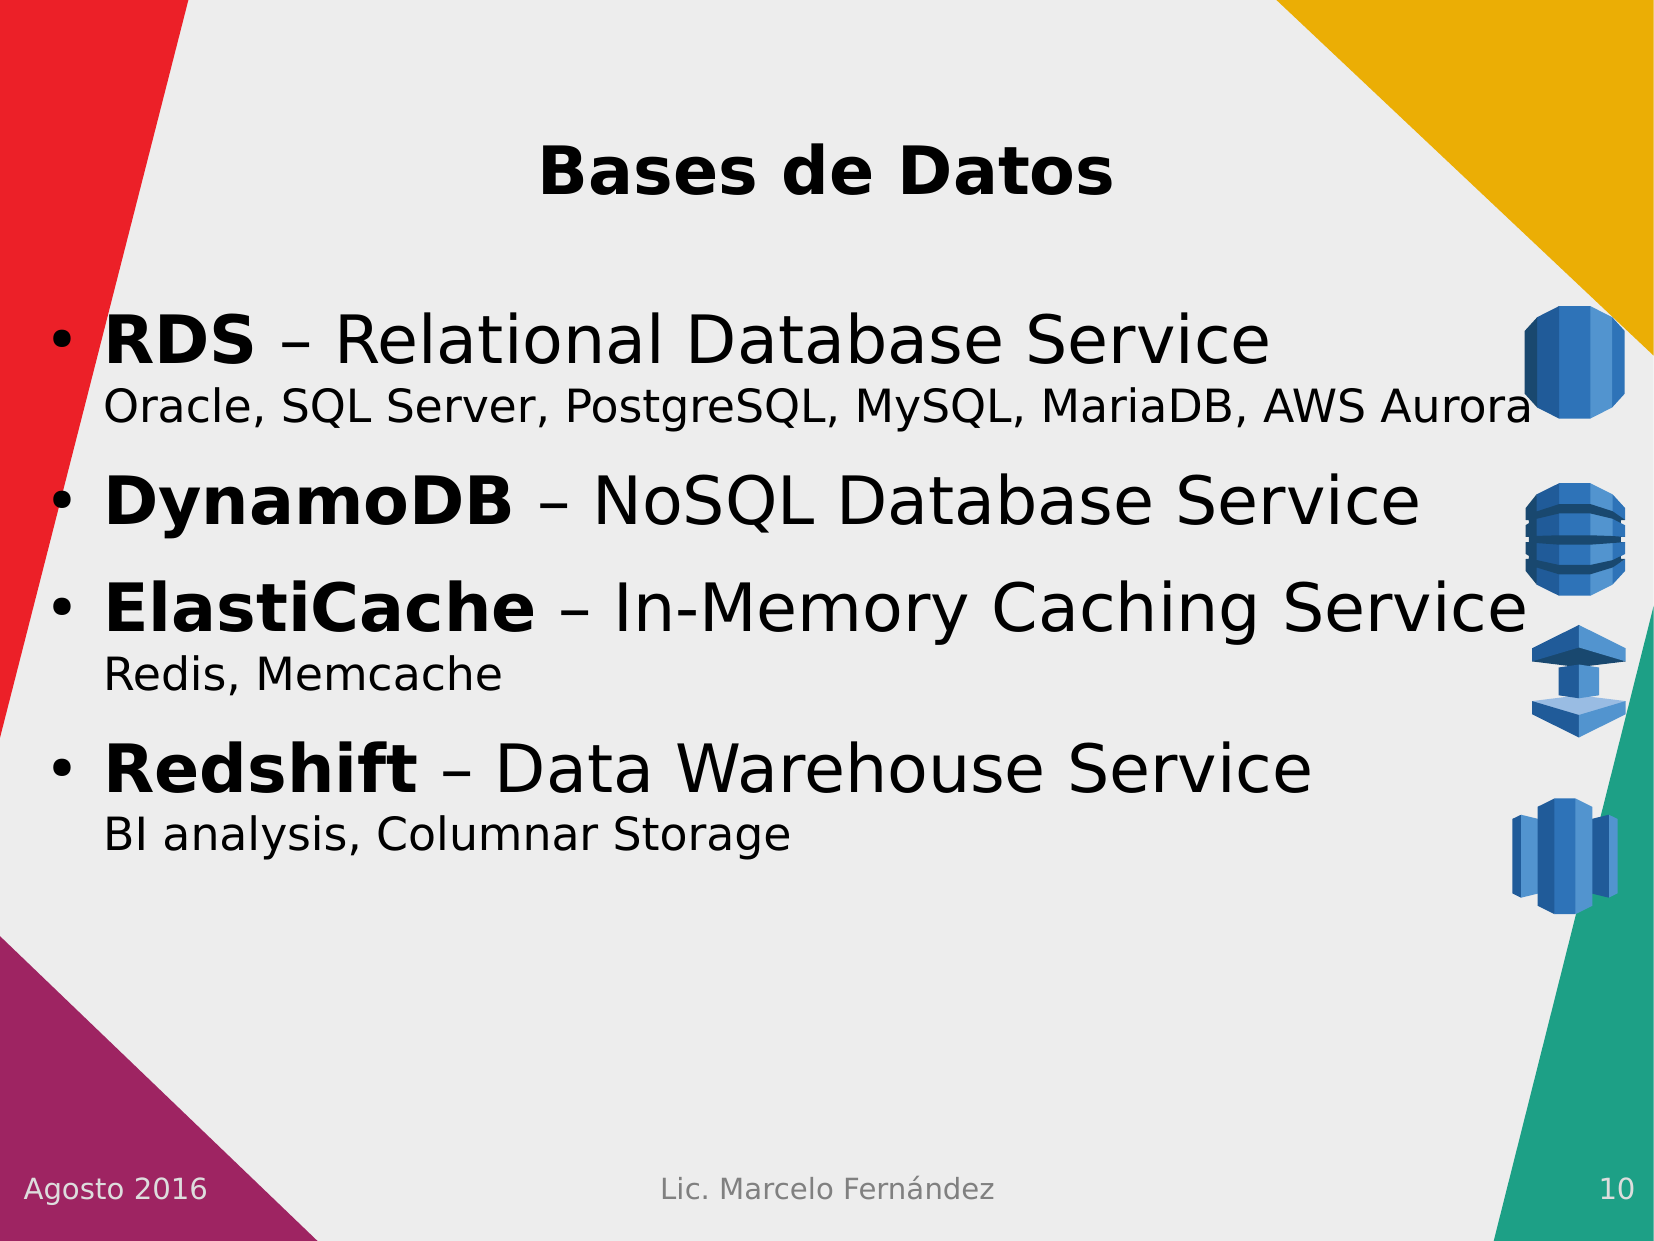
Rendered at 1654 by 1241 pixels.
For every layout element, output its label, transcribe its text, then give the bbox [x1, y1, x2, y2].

picture [1476, 767, 1654, 945]
title Bases de Datos [114, 73, 1539, 271]
picture [1495, 283, 1654, 442]
list RDS – Relational Database Service Oracle, SQL Server, PostgreSQL, MySQL, MariaDB, AWS Aurora DynamoDB – NoSQL Database Service ElastiCache – In-Memory Caching Service Redis, Memcache Redshift – Data Warehouse Service BI analysis, Columnar Storage [32, 302, 1536, 1033]
picture [1495, 460, 1654, 761]
